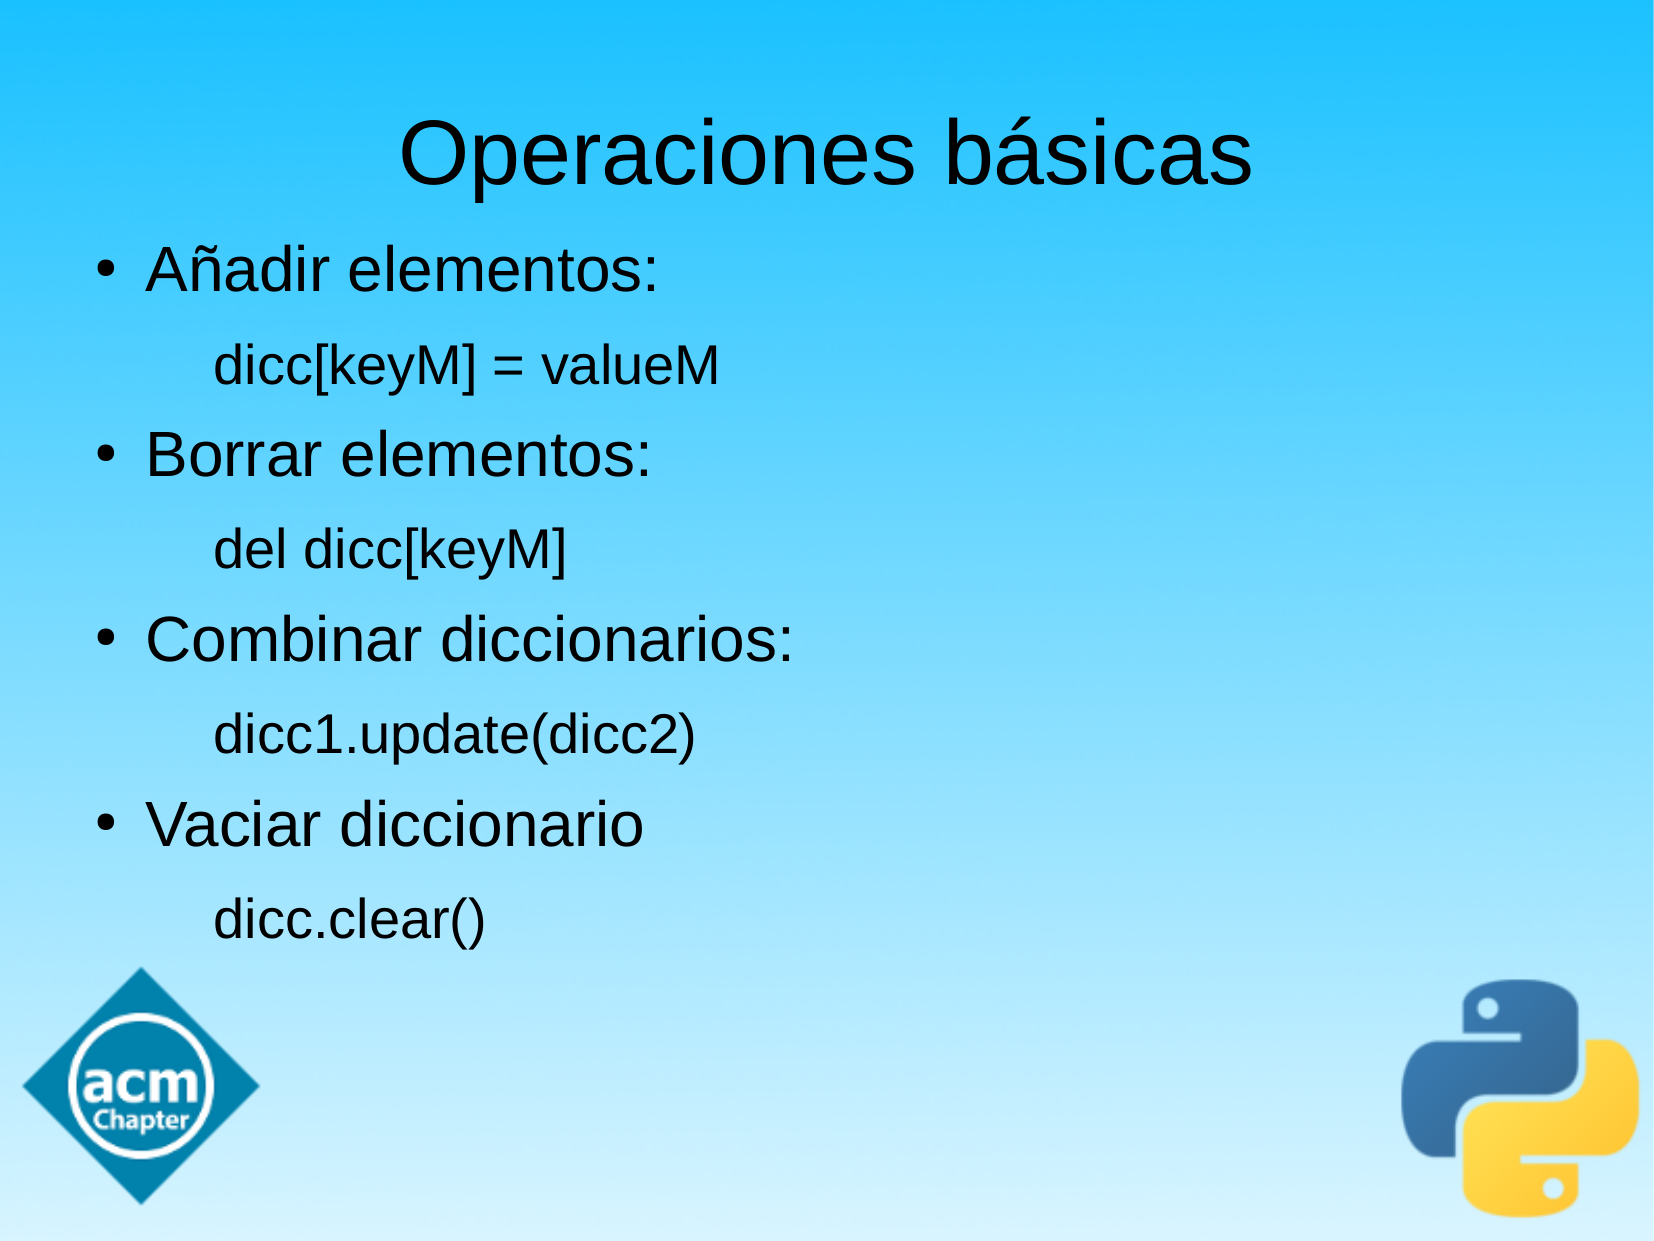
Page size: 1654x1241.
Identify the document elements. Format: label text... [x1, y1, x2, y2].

title Operaciones básicas [82, 49, 1571, 257]
picture [0, 0, 1654, 1241]
list Añadir elementos: dicc[keyM] = valueM Borrar elementos: del dicc[keyM] Combinar diccionarios: dicc1.update(dicc2) Vaciar diccionario dicc.clear() [77, 233, 1566, 954]
